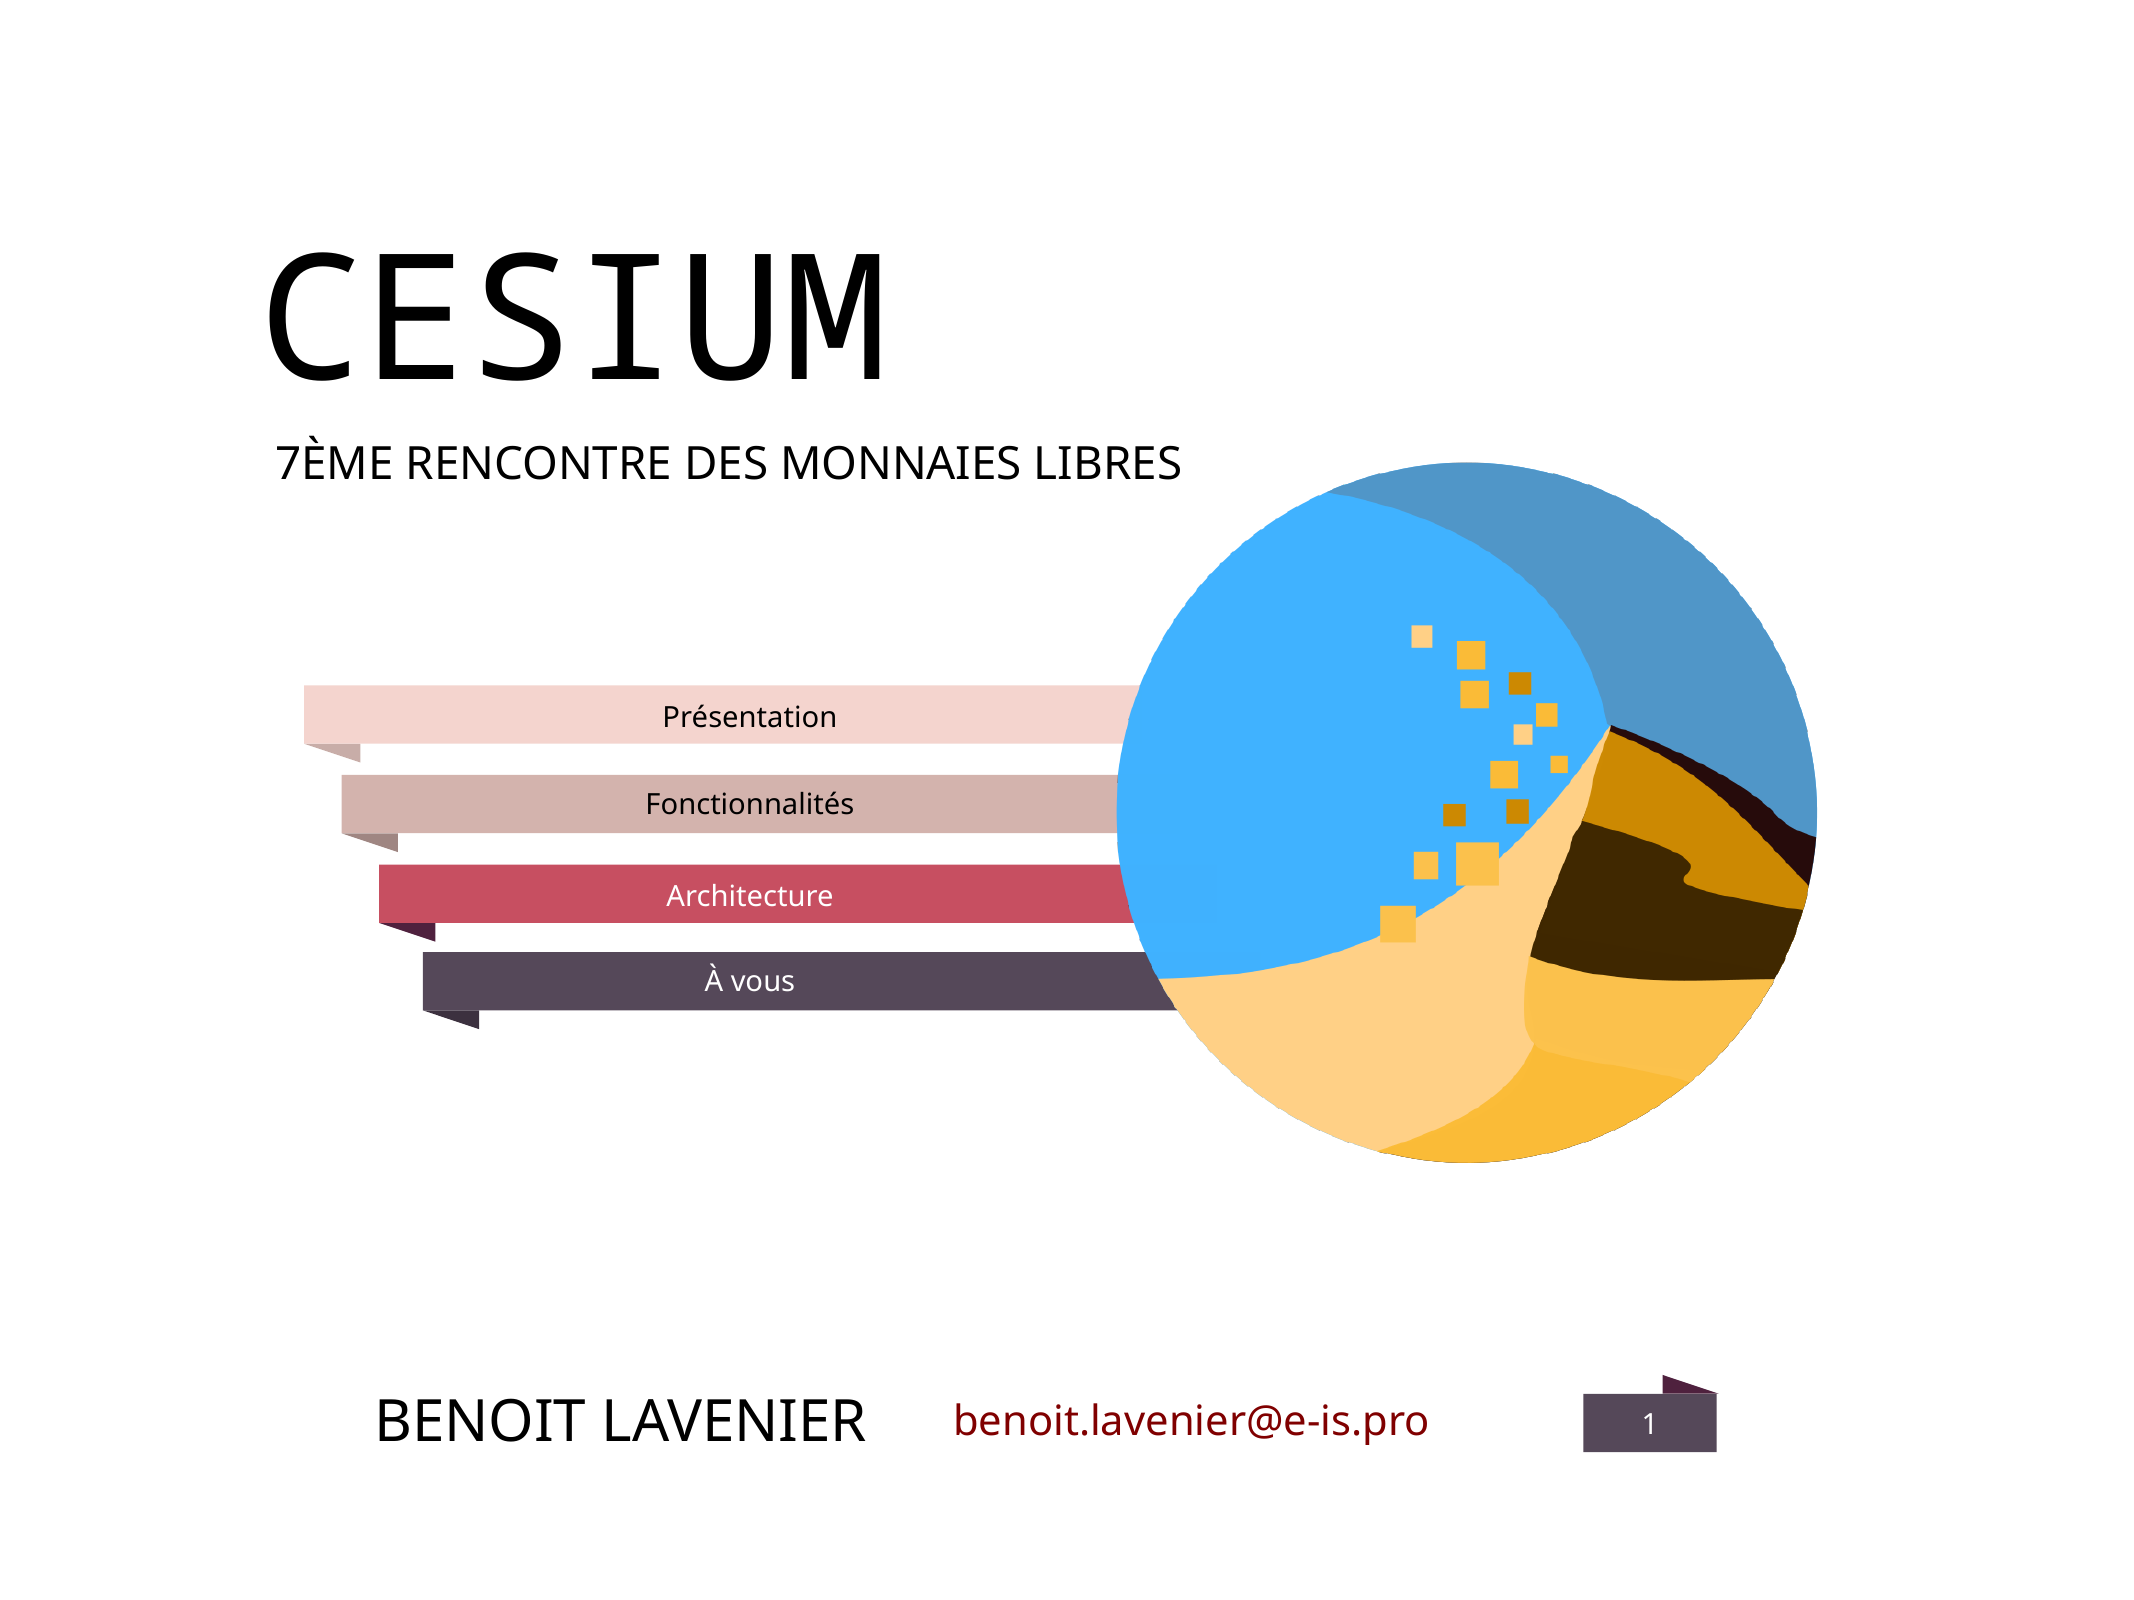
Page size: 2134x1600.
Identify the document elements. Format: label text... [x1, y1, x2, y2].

list 1 [1592, 1393, 1717, 1453]
list 7ème rencontre des monnaies libres [266, 424, 1255, 540]
list À vous [468, 955, 1032, 1006]
list benoit.lavenier@e-is.pro [1040, 1381, 1592, 1457]
list Architecture [468, 869, 1032, 920]
title CESIUM [249, 193, 1967, 423]
list Fonctionnalités [468, 778, 1032, 829]
picture [1072, 429, 1853, 1209]
list BENOIT LAVENIER [366, 1375, 1040, 1461]
list Présentation [468, 690, 1032, 741]
